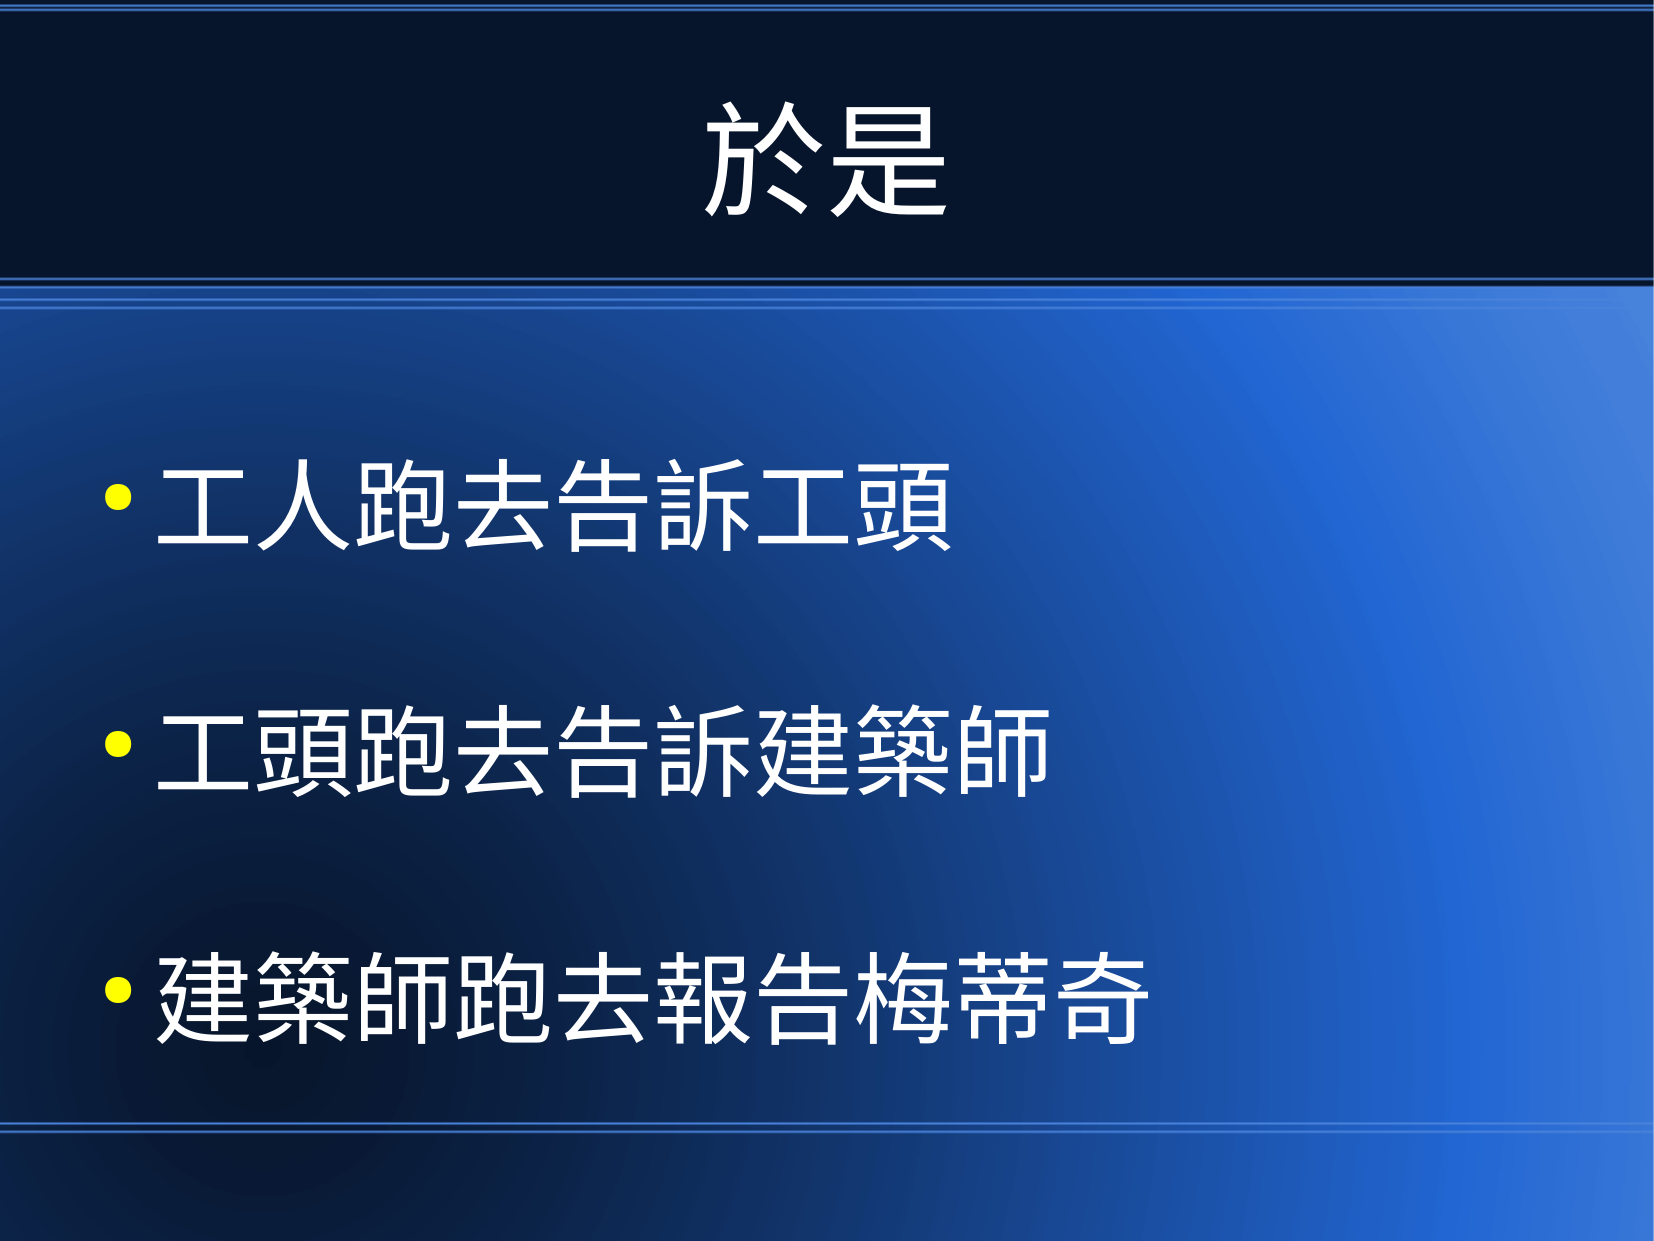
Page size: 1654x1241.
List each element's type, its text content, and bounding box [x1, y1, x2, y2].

title 於是 [82, 49, 1571, 257]
list 工人跑去告訴工頭 工頭跑去告訴建築師 建築師跑去報告梅蒂奇 [82, 355, 1571, 1241]
picture [0, 0, 1654, 1241]
